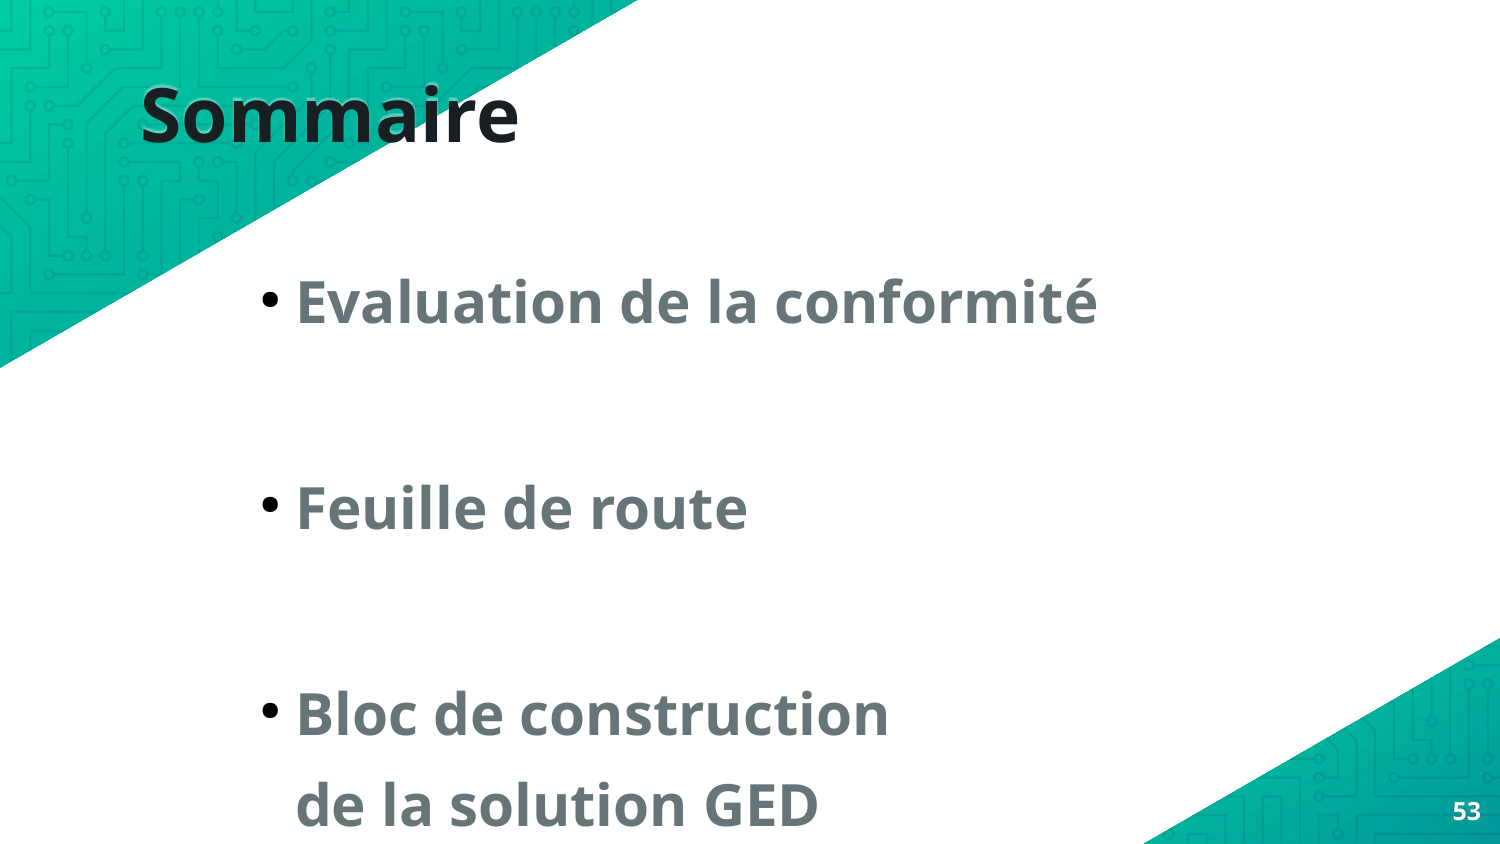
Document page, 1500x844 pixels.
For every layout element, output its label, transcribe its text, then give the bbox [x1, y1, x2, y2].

slide_number <numéro> [1391, 779, 1482, 844]
title Sommaire [140, 78, 1360, 160]
list Evaluation de la conformité Feuille de route Bloc de construction de la solution GED [259, 249, 1371, 764]
